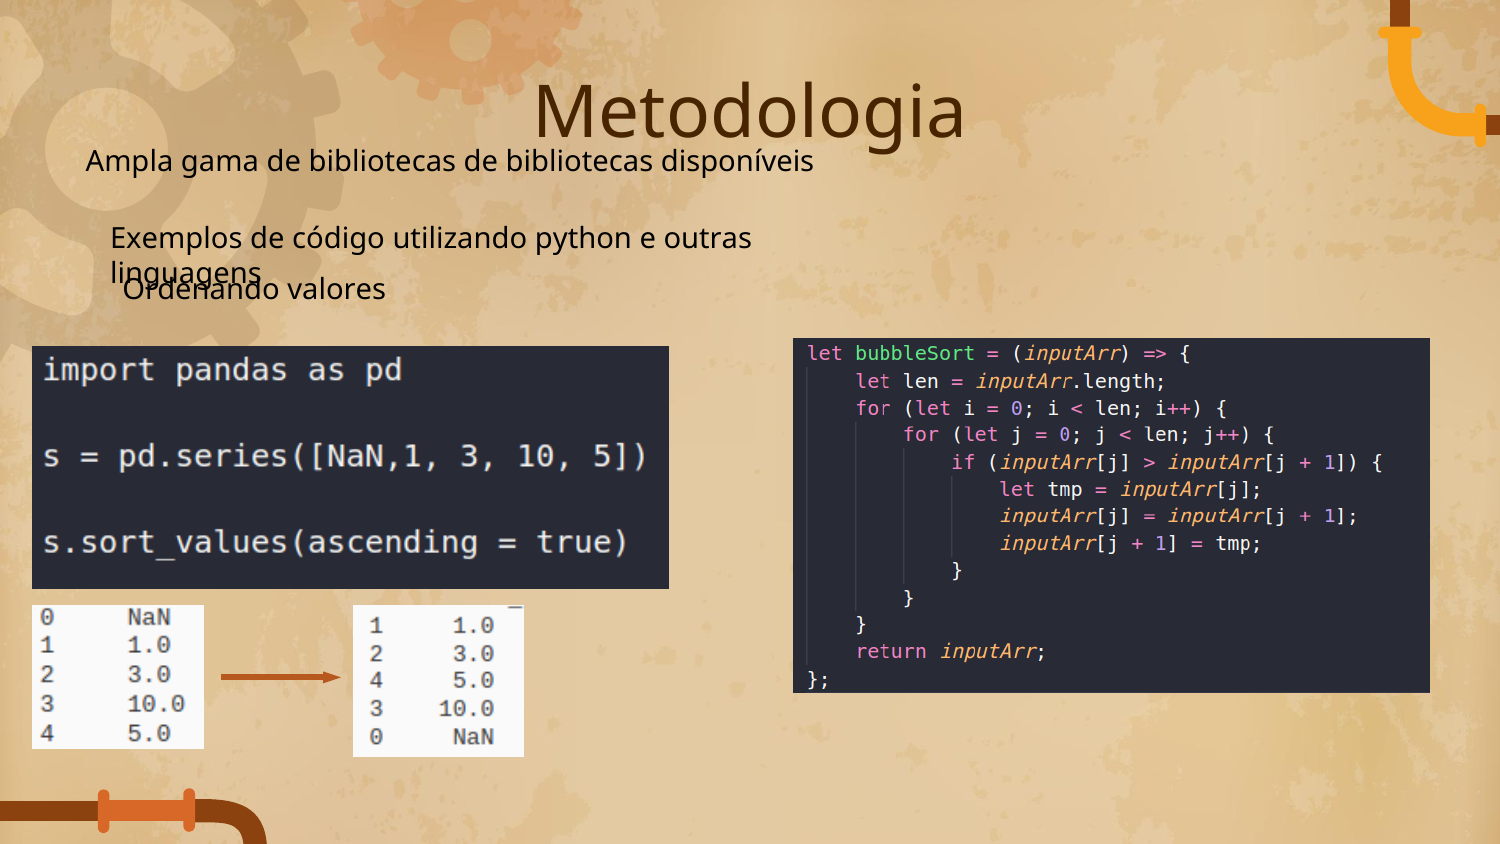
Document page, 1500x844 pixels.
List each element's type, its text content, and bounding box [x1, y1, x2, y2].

picture [353, 605, 524, 757]
picture [32, 346, 669, 589]
text_box Exemplos de código utilizando python e outras linguagens [94, 203, 878, 270]
picture [793, 338, 1430, 693]
text_box Ampla gama de bibliotecas de bibliotecas disponíveis [70, 126, 1430, 193]
title Metodologia [116, 49, 1384, 126]
text_box Ordenando valores [107, 255, 810, 321]
picture [32, 605, 204, 749]
